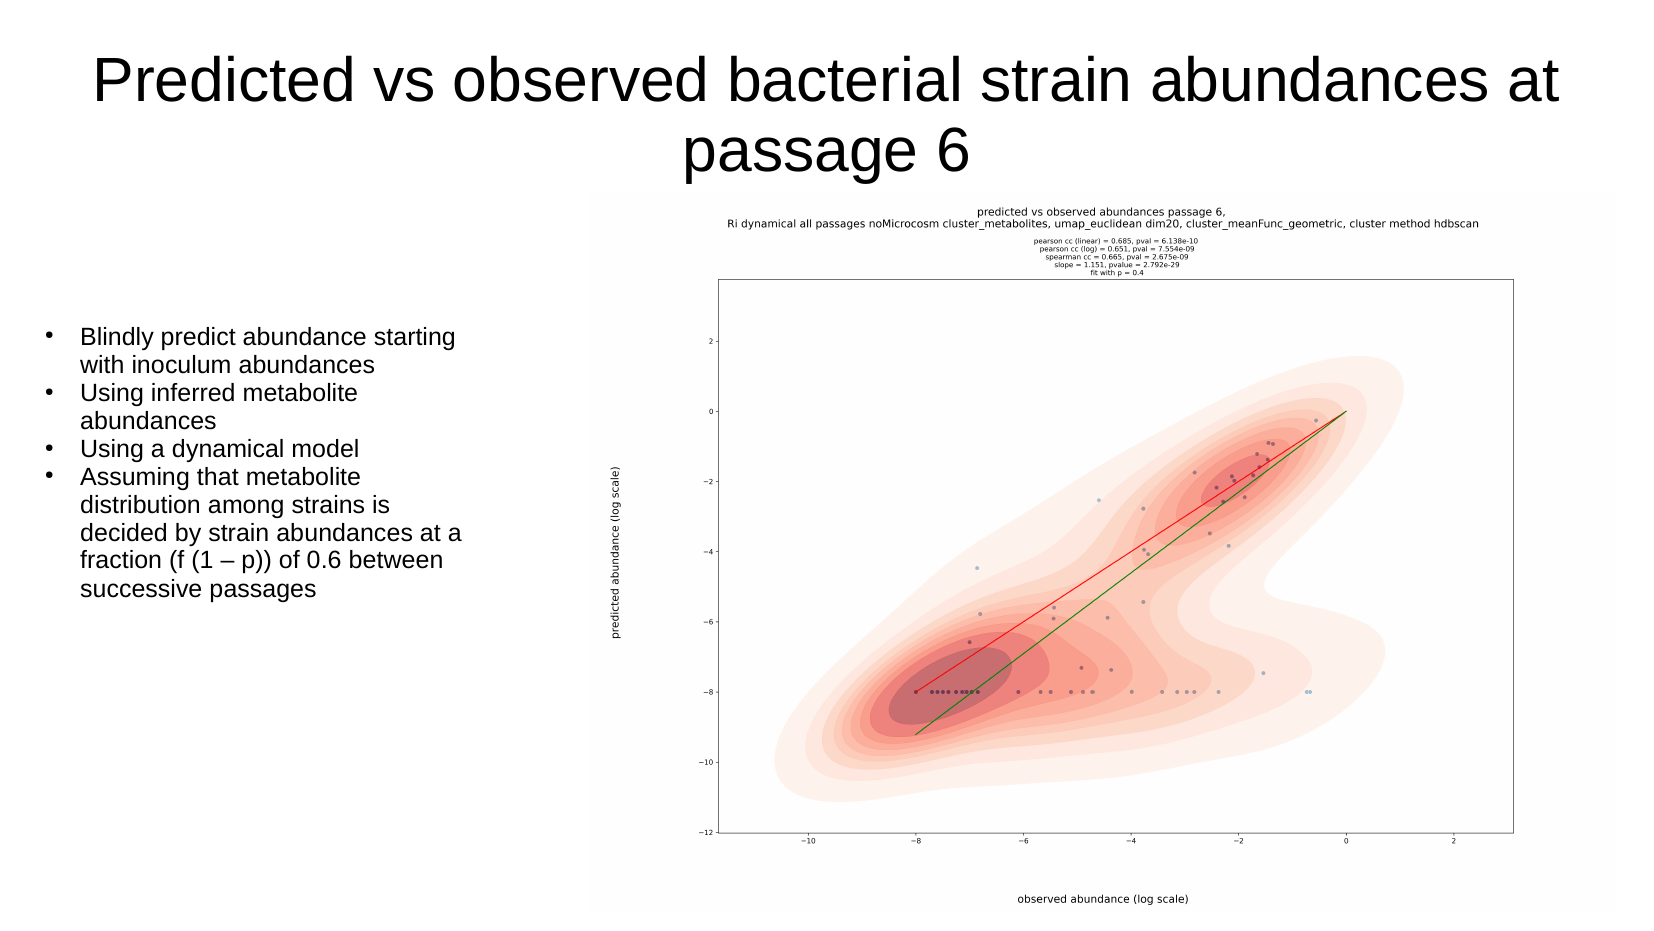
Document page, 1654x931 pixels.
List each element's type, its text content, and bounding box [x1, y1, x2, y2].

text_box Blindly predict abundance starting with inoculum abundances Using inferred metabolite abundances Using a dynamical model Assuming that metabolite distribution among strains is decided by strain abundances at a fraction (f (1 – p)) of 0.6 between successive passages [30, 315, 491, 661]
title Predicted vs observed bacterial strain abundances at passage 6 [82, 37, 1571, 193]
picture [590, 193, 1616, 912]
